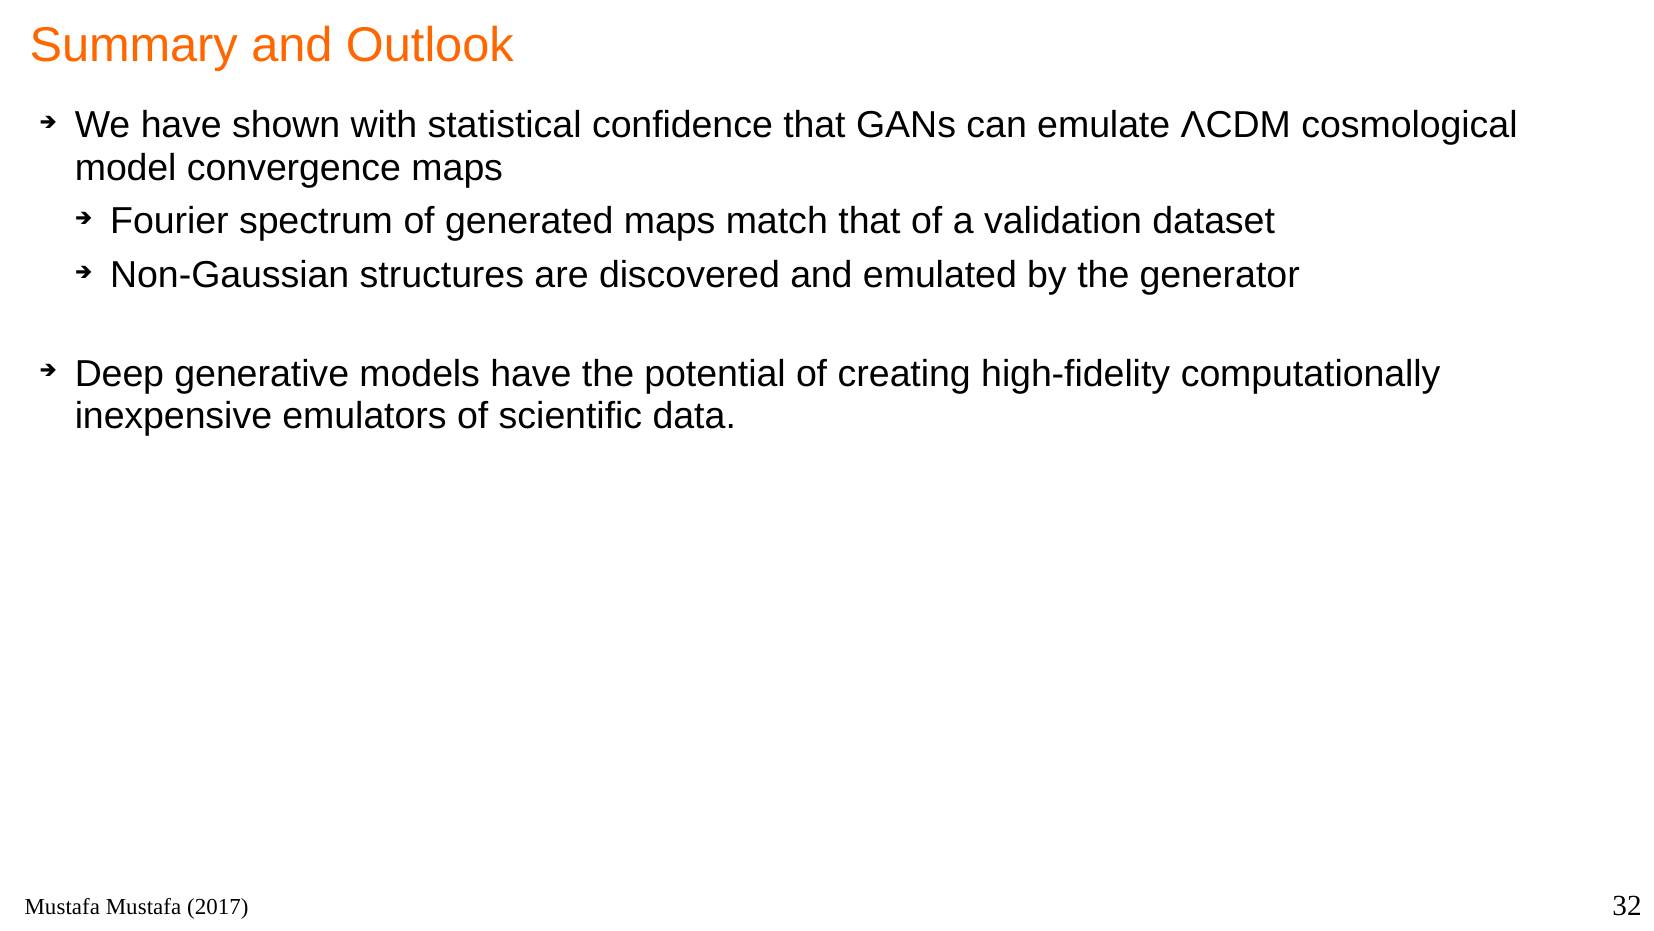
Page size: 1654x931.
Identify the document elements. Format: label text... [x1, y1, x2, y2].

text_box We have shown with statistical confidence that GANs can emulate ΛCDM cosmological model convergence maps Fourier spectrum of generated maps match that of a validation dataset Non-Gaussian structures are discovered and emulated by the generator [24, 96, 1600, 303]
text_box Deep generative models have the potential of creating high-fidelity computationally inexpensive emulators of scientific data. [24, 344, 1600, 444]
title Summary and Outlook [29, 15, 1621, 74]
